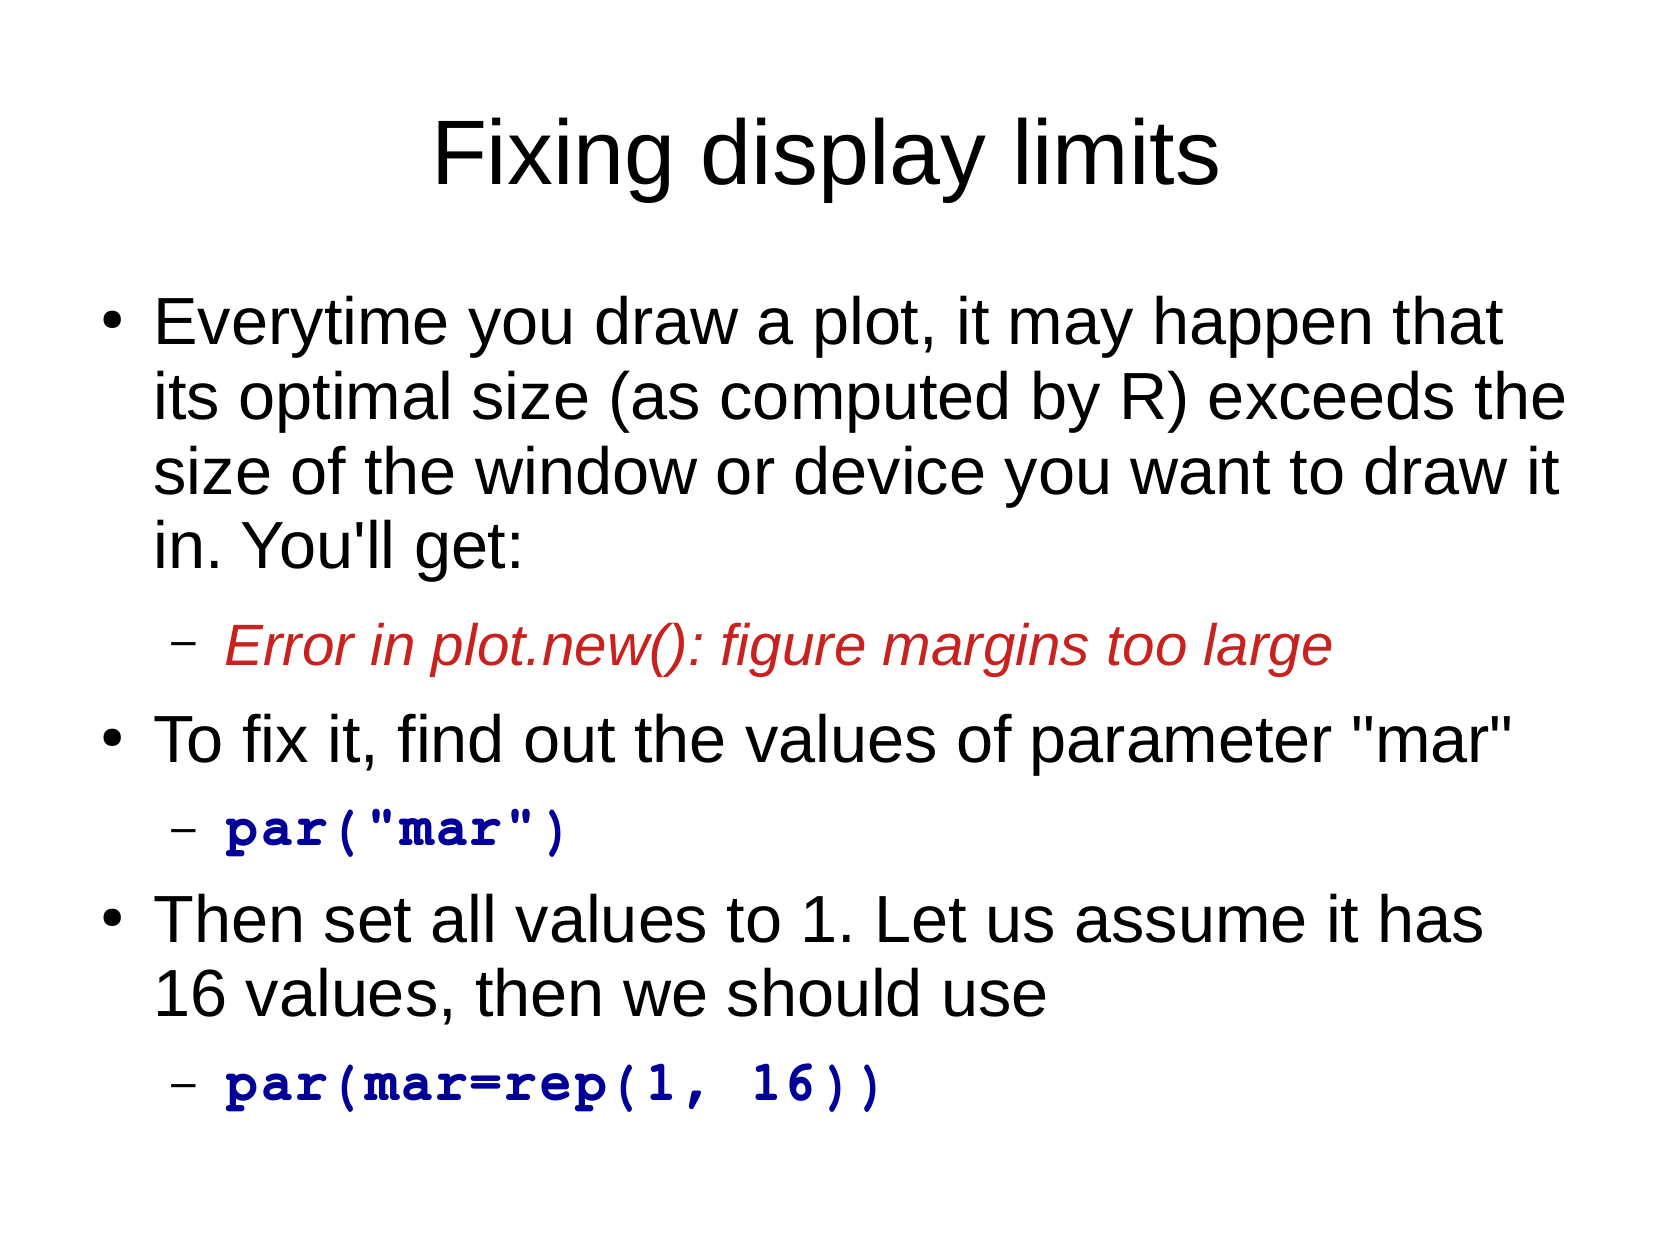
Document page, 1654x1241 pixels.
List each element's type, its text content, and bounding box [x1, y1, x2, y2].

title Fixing display limits [82, 49, 1571, 257]
list Everytime you draw a plot, it may happen that its optimal size (as computed by R) exceeds the size of the window or device you want to draw it in. You'll get: Error in plot.new(): figure margins too large To fix it, find out the values of parameter "mar" par("mar") Then set all values to 1. Let us assume it has 16 values, then we should use par(mar=rep(1, 16)) [82, 284, 1571, 1164]
